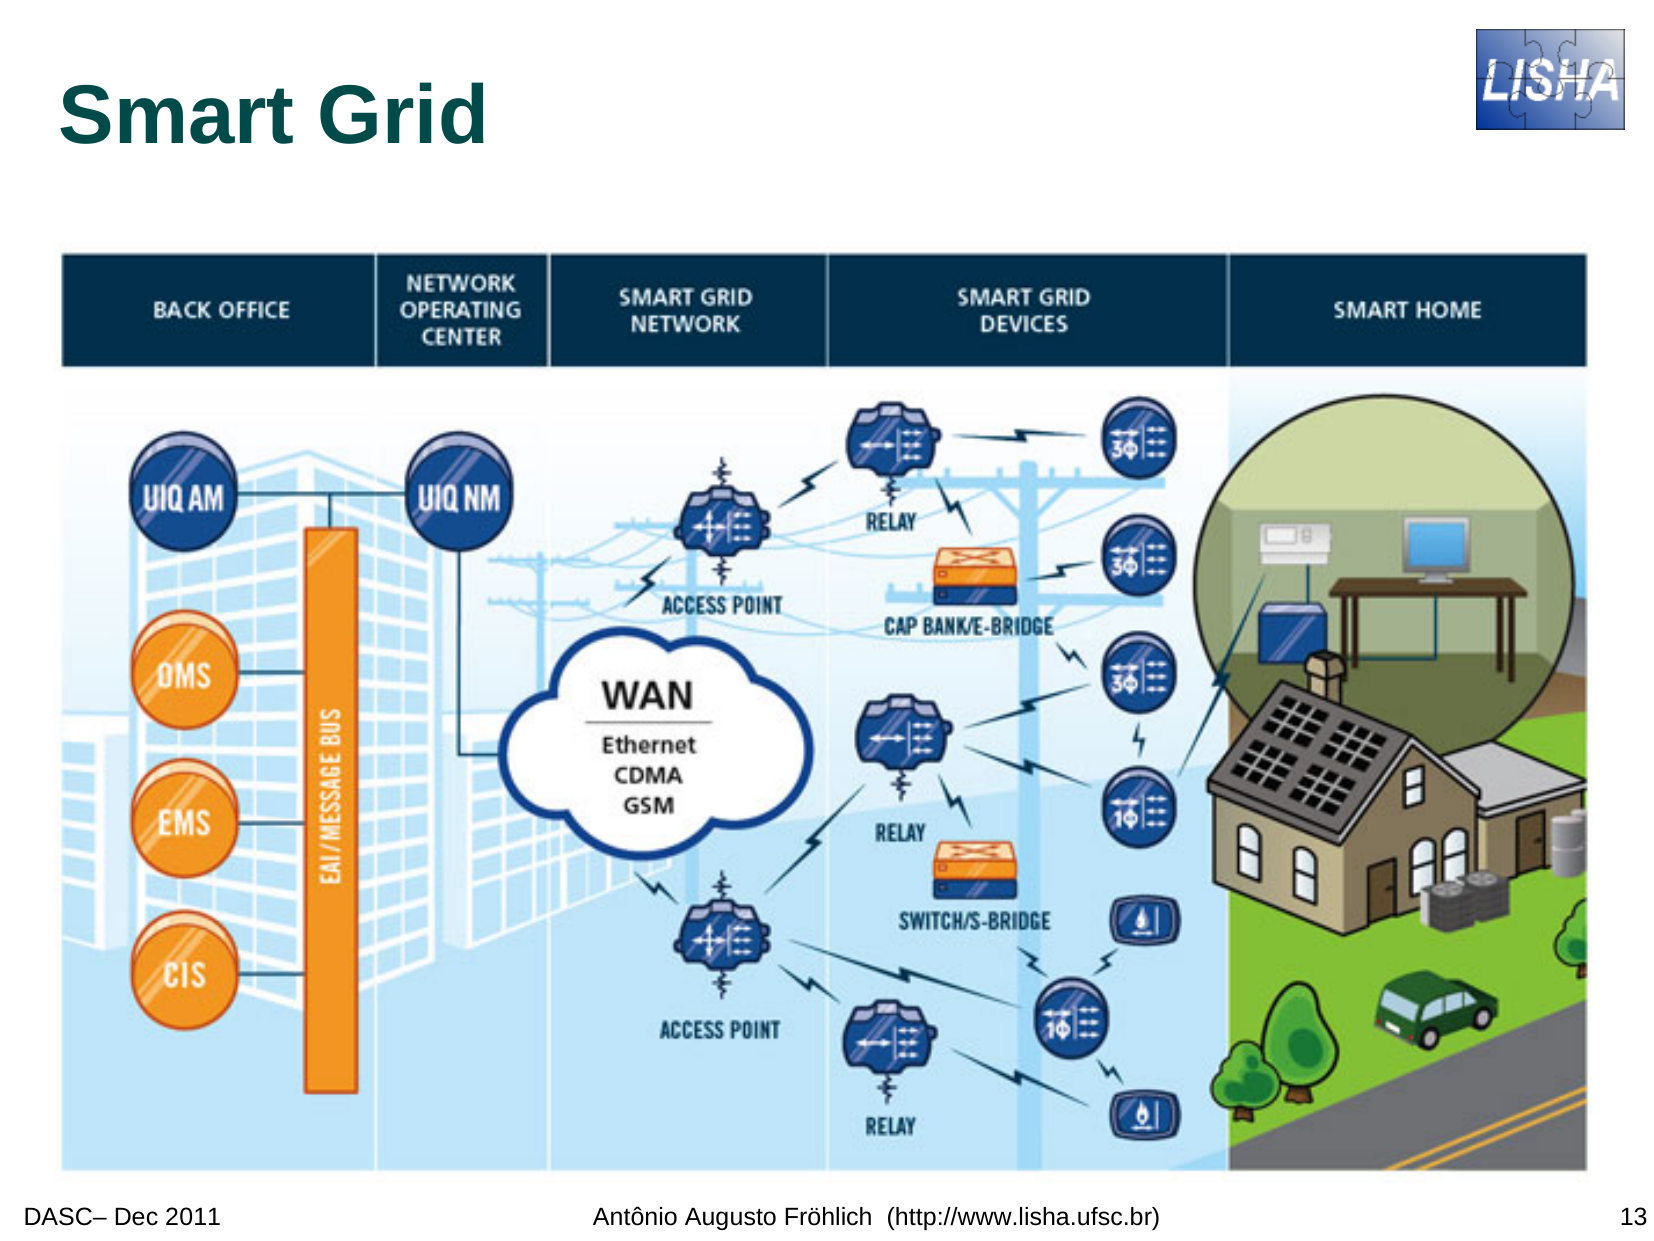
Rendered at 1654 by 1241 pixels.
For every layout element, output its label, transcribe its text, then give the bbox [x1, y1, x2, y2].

picture [53, 242, 1595, 1183]
picture [1476, 29, 1625, 130]
title Smart Grid [58, 11, 1463, 219]
